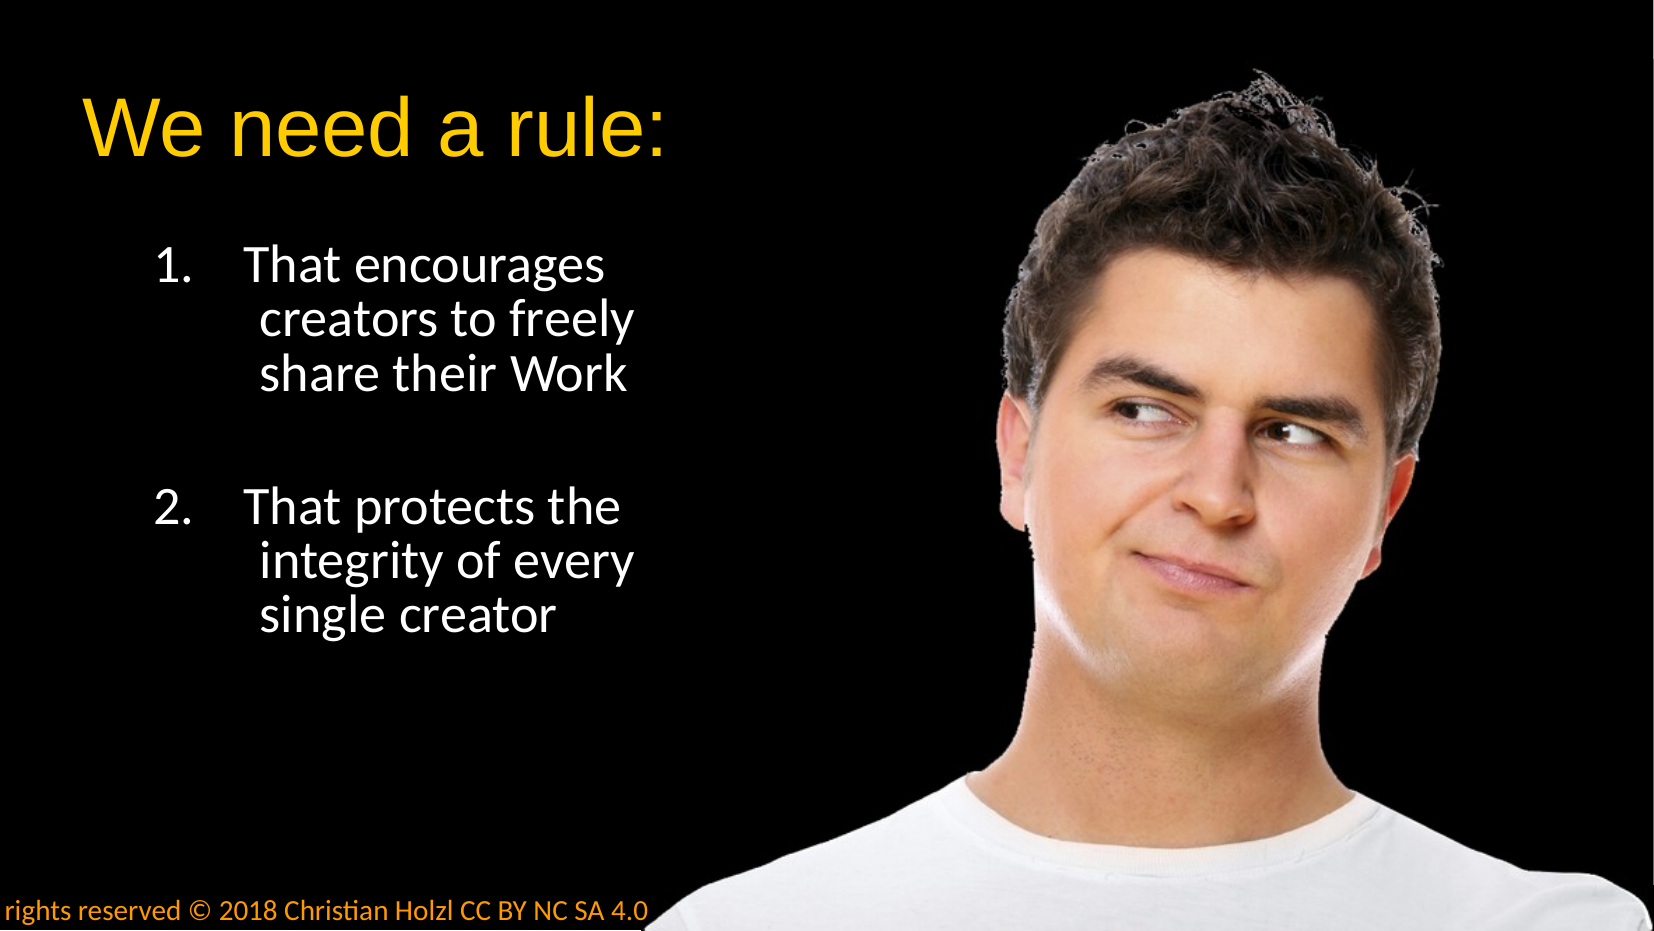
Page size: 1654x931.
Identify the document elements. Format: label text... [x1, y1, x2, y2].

list That encourages creators to freely share their Work That protects the integrity of every single creator [82, 241, 1571, 842]
title We need a rule: [82, 41, 1571, 214]
text_box All rights reserved © 2018 Christian Holzl CC BY NC SA 4.0 [0, 894, 649, 931]
picture [641, 59, 1654, 931]
